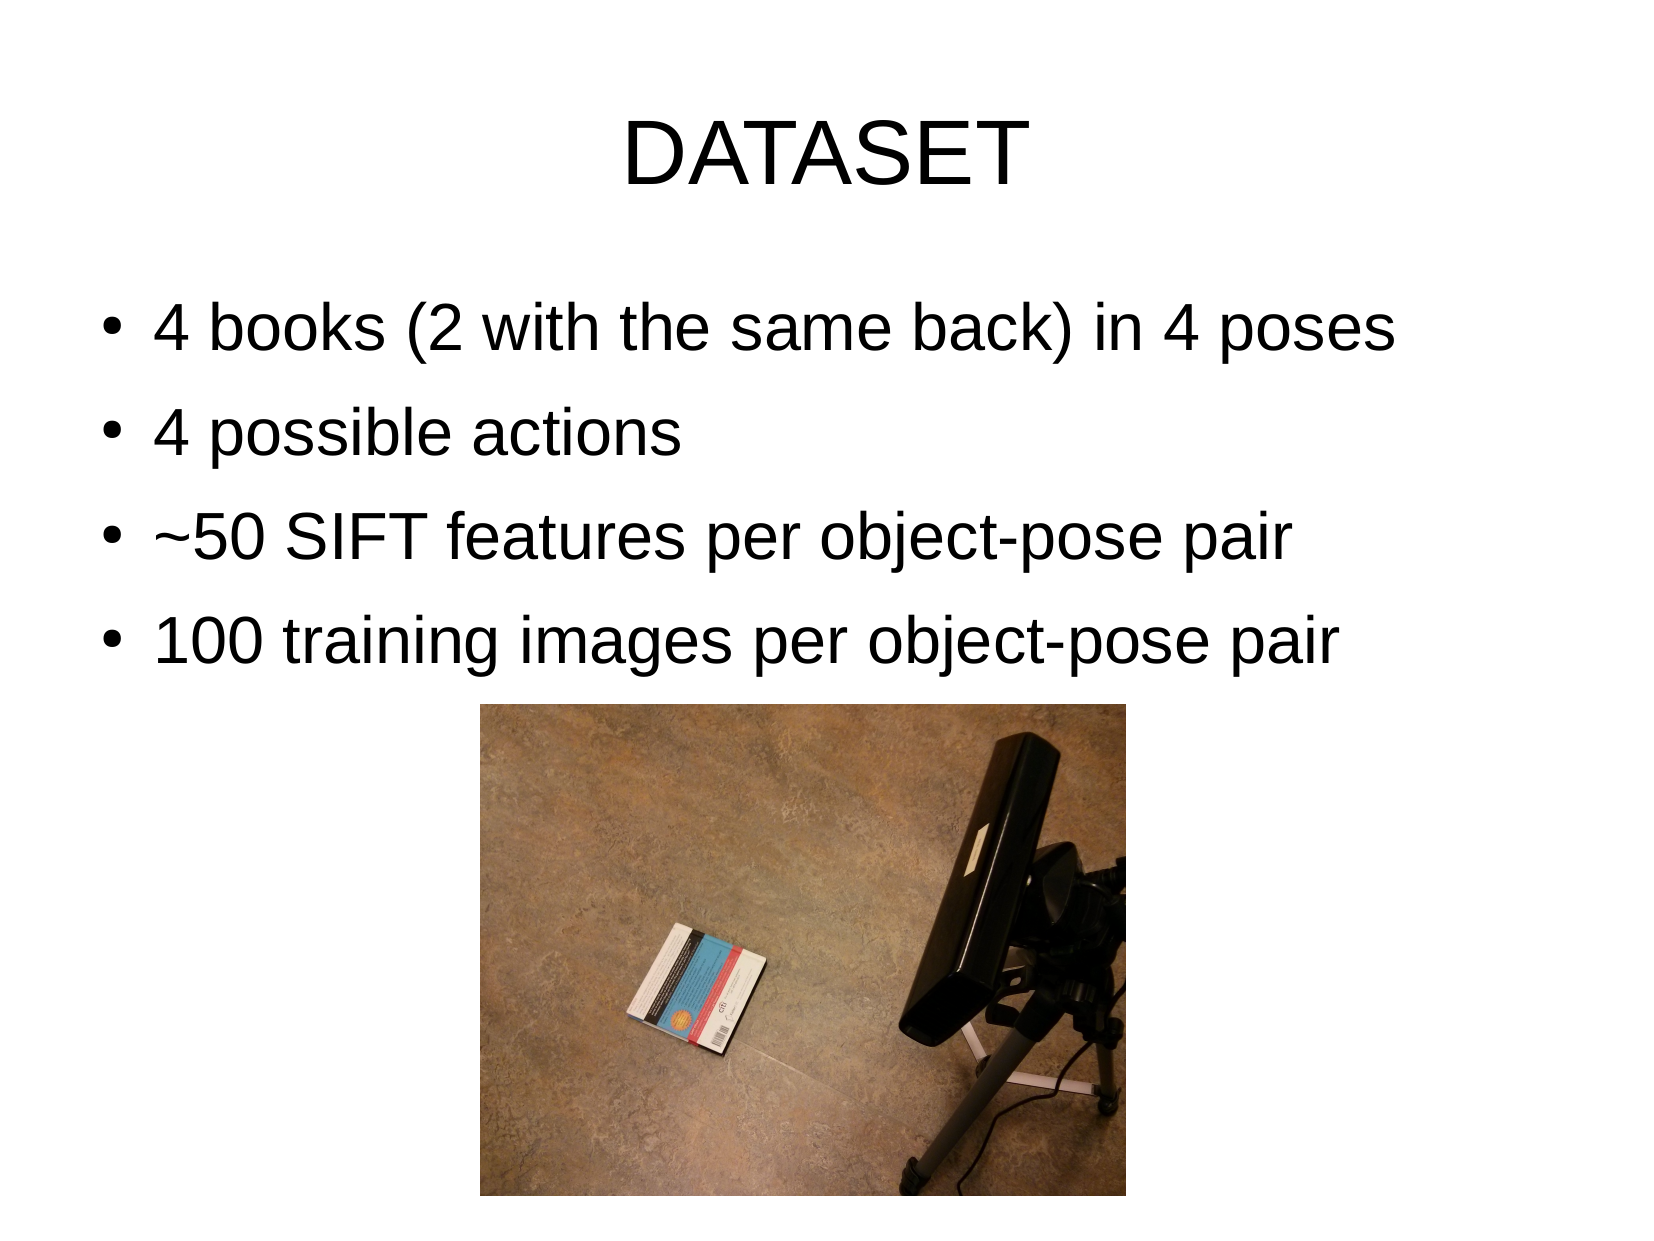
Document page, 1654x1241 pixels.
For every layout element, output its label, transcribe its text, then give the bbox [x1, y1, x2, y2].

list 4 books (2 with the same back) in 4 poses 4 possible actions ~50 SIFT features per object-pose pair 100 training images per object-pose pair [82, 290, 1538, 1010]
picture [480, 704, 1126, 1196]
title DATASET [82, 49, 1571, 257]
